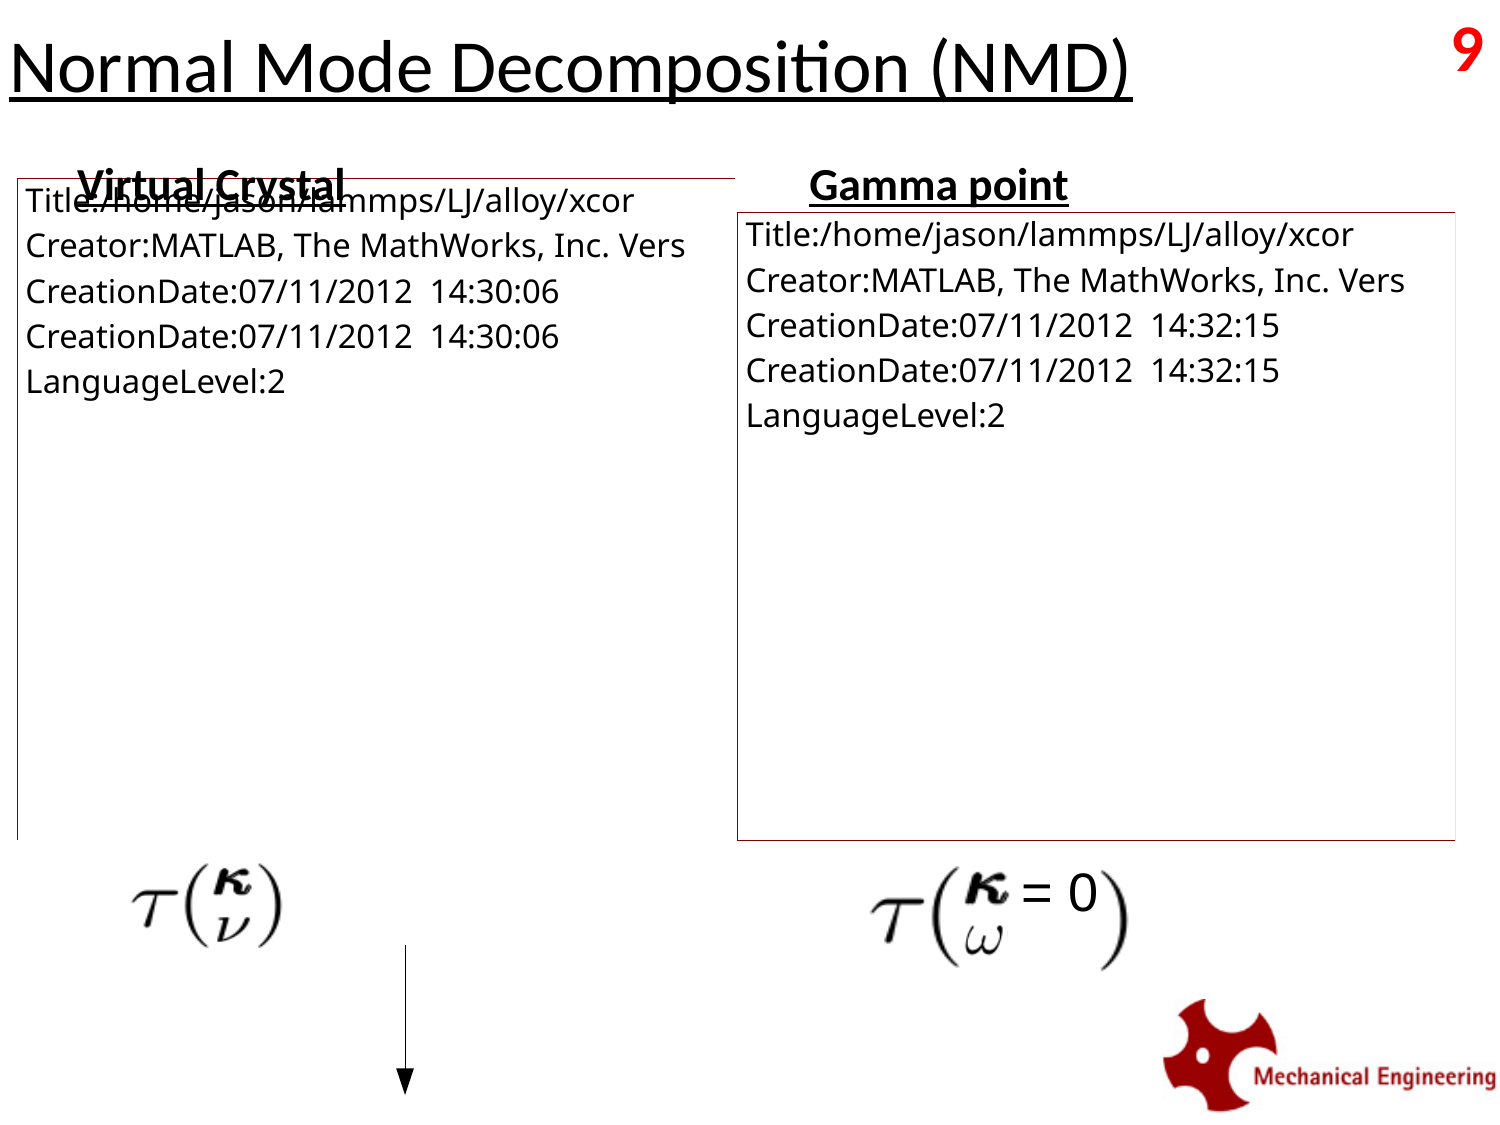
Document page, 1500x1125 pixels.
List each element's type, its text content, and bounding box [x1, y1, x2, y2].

text_box Gamma point [794, 149, 1216, 210]
title Normal Mode Decomposition (NMD) [0, 0, 1374, 156]
picture [1162, 999, 1497, 1113]
picture [1092, 928, 1149, 972]
picture [14, 176, 1456, 961]
picture [857, 853, 1013, 969]
text_box 9 [1435, 0, 1500, 93]
text_box = 0 [1007, 851, 1170, 928]
text_box Virtual Crystal [62, 149, 601, 218]
